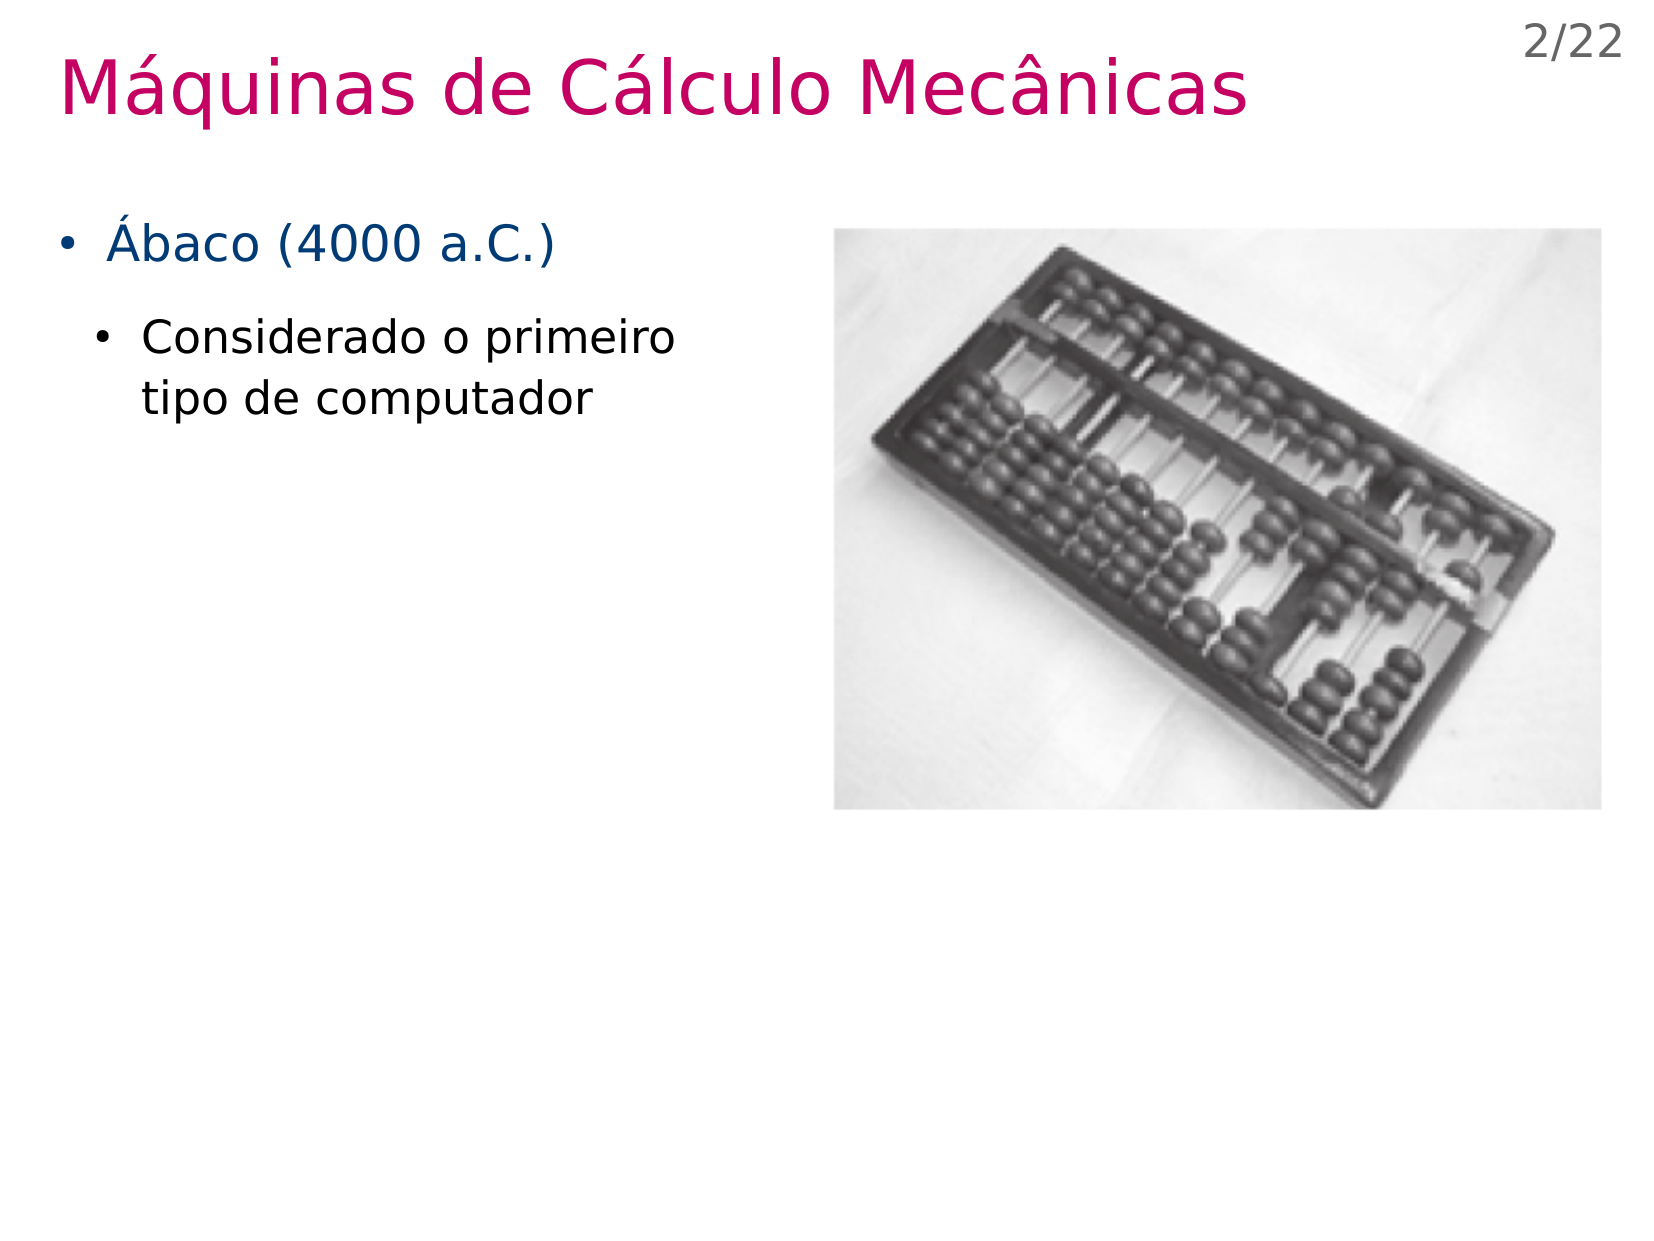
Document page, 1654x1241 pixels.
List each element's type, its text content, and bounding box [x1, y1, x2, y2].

list Ábaco (4000 a.C.) Considerado o primeiro tipo de computador [59, 206, 1625, 1211]
picture [801, 206, 1625, 831]
title Máquinas de Cálculo Mecânicas [59, 29, 1625, 148]
